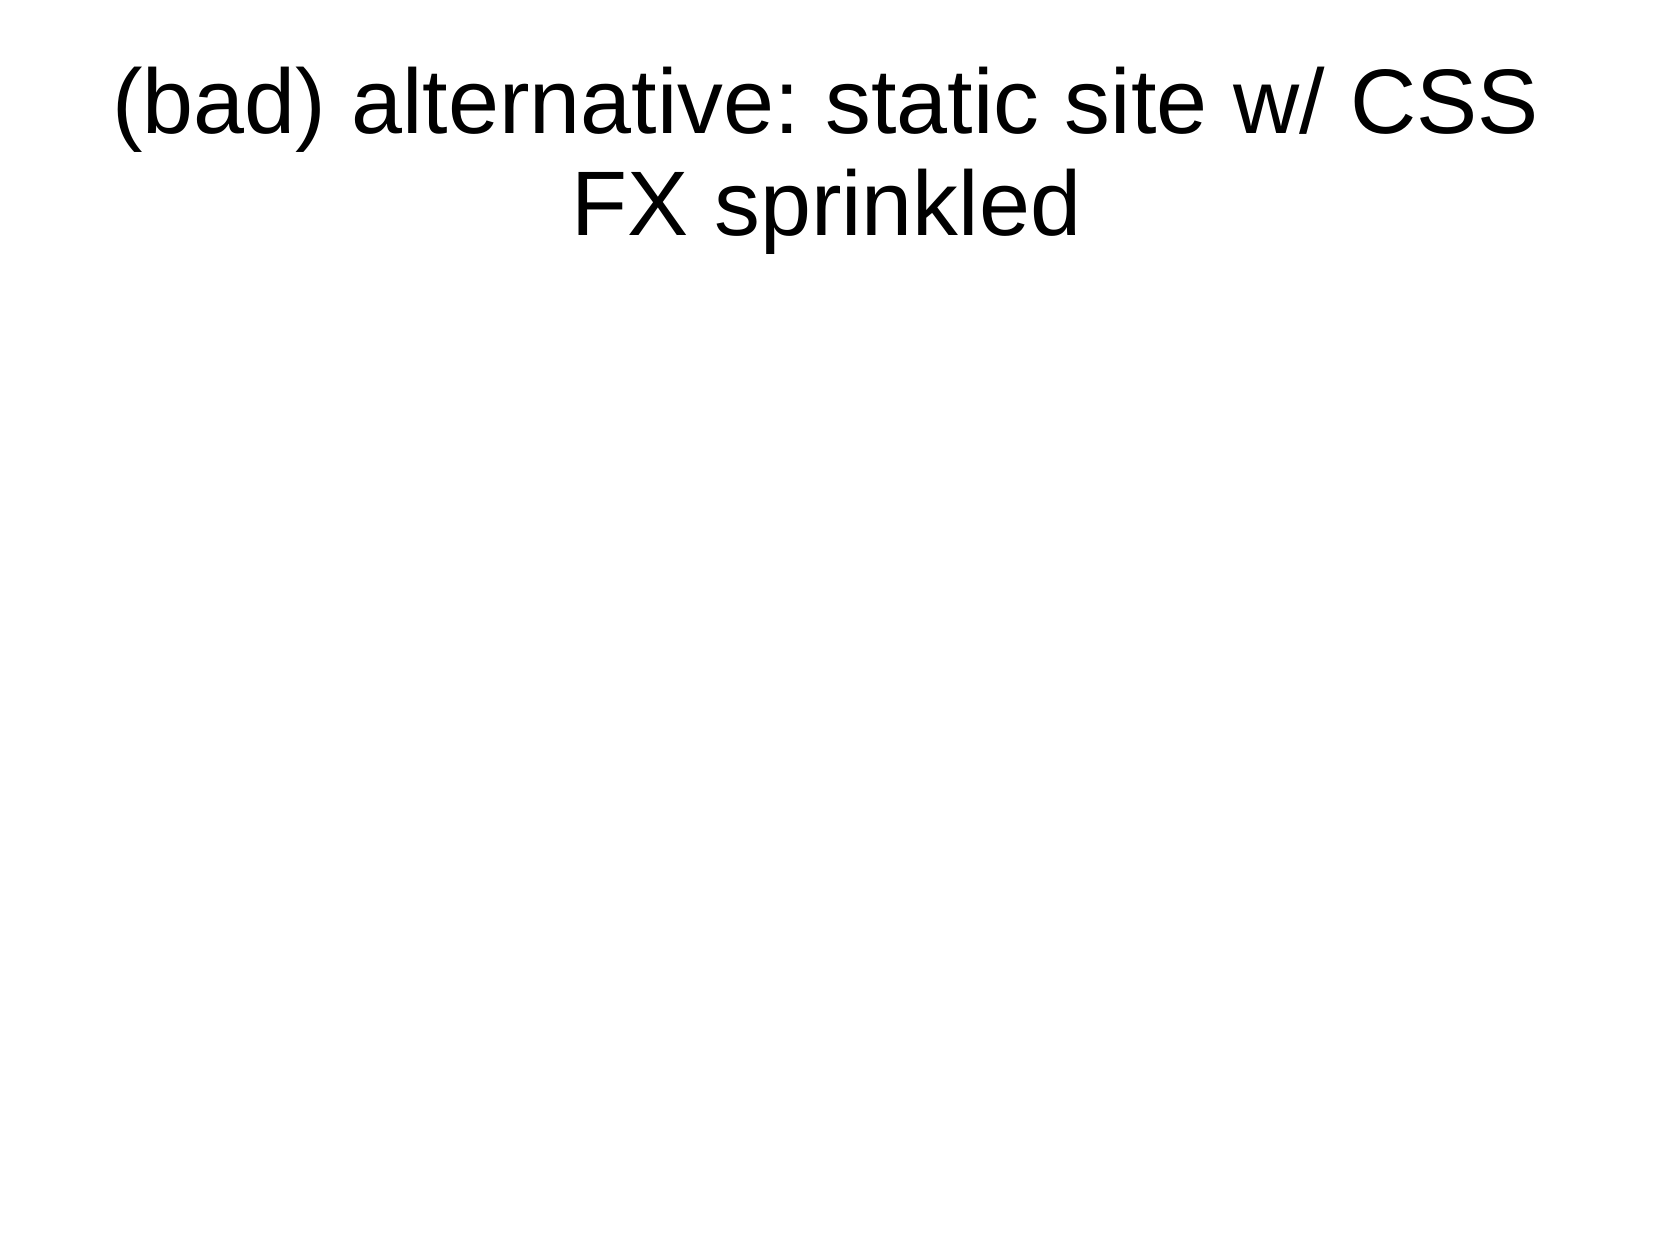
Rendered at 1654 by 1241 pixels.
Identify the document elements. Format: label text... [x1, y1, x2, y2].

title (bad) alternative: static site w/ CSS FX sprinkled [82, 49, 1571, 257]
